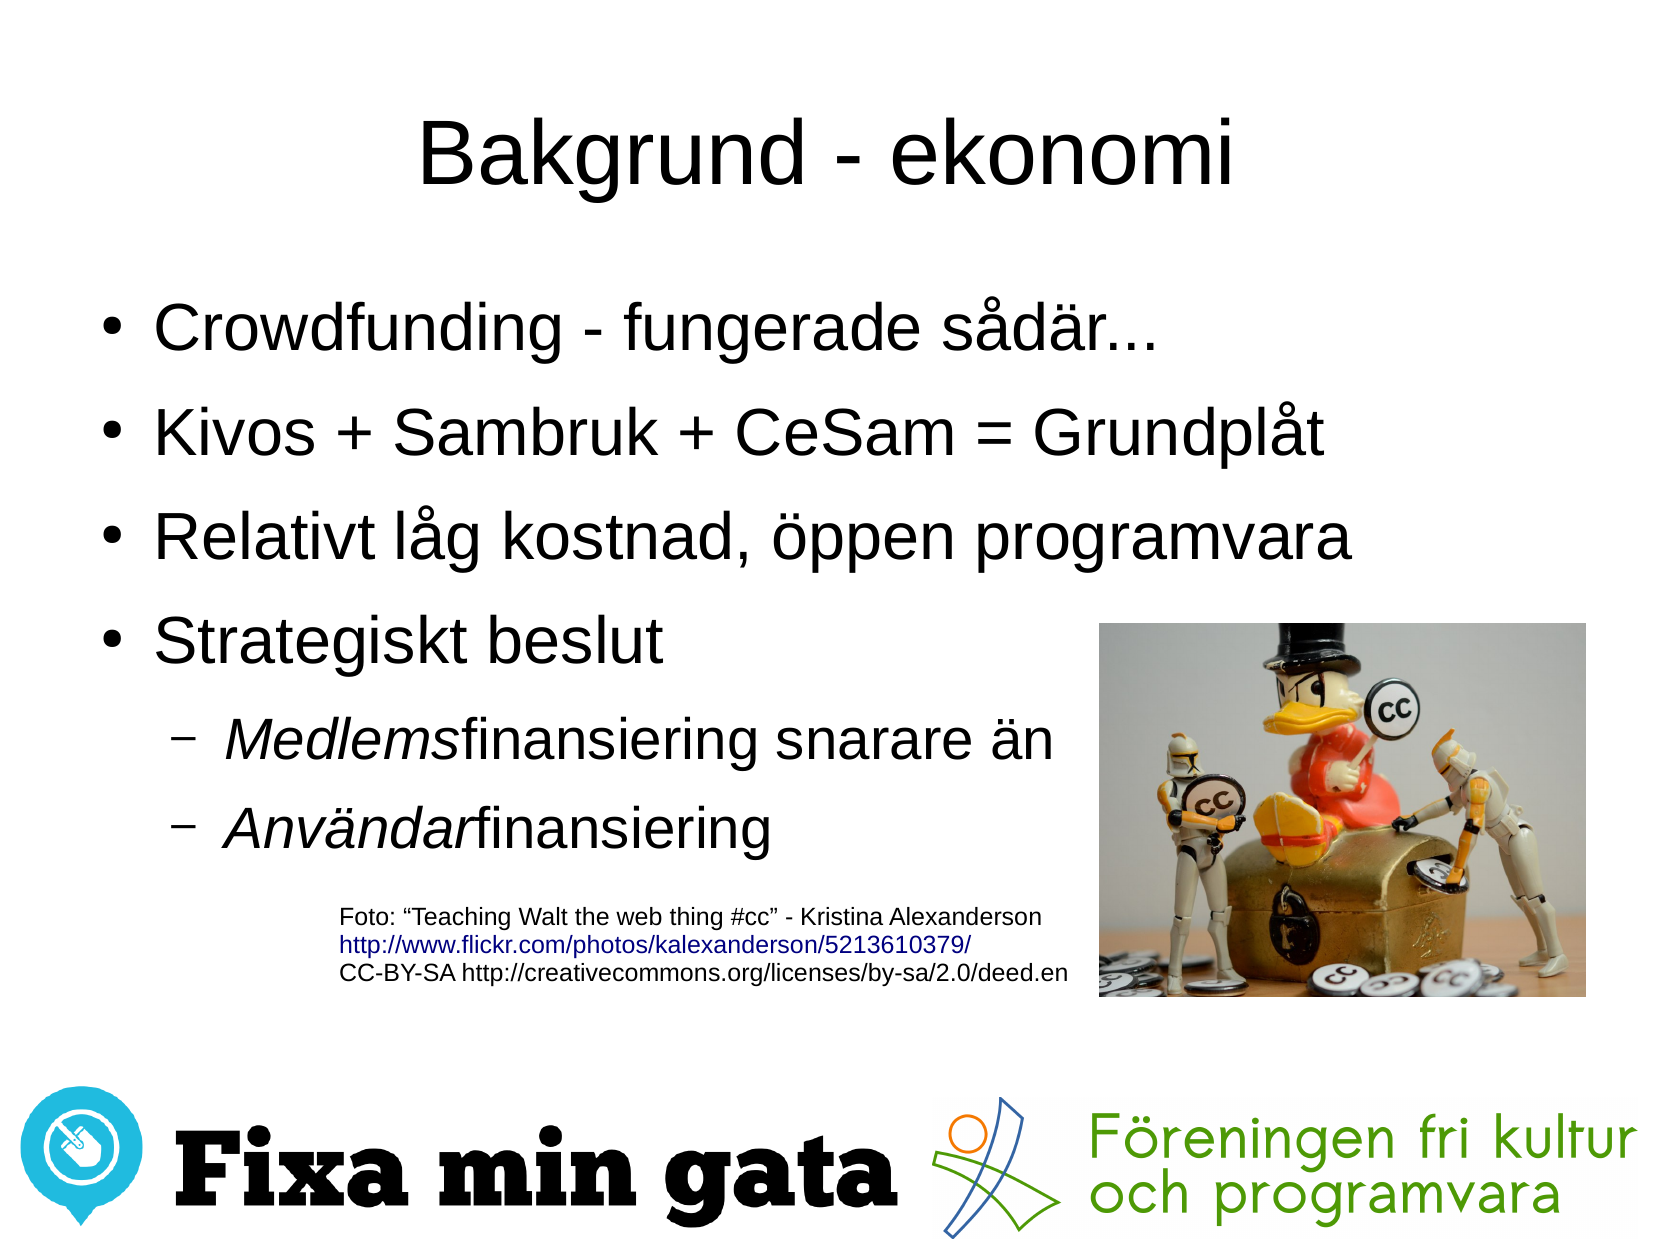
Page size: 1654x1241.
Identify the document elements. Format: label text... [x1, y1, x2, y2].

picture [1099, 623, 1586, 997]
picture [932, 1097, 1638, 1239]
list Crowdfunding - fungerade sådär... Kivos + Sambruk + CeSam = Grundplåt Relativt låg kostnad, öppen programvara Strategiskt beslut Medlemsfinansiering snarare än Användarfinansiering [82, 290, 1538, 1010]
title Bakgrund - ekonomi [82, 49, 1571, 257]
picture [4, 1079, 910, 1236]
text_box Foto: “Teaching Walt the web thing #cc” - Kristina Alexanderson http://www.flickr.com/photos/kalexanderson/5213610379/ CC-BY-SA http://creativecommons.org/licenses/by-sa/2.0/deed.en [324, 895, 1086, 994]
